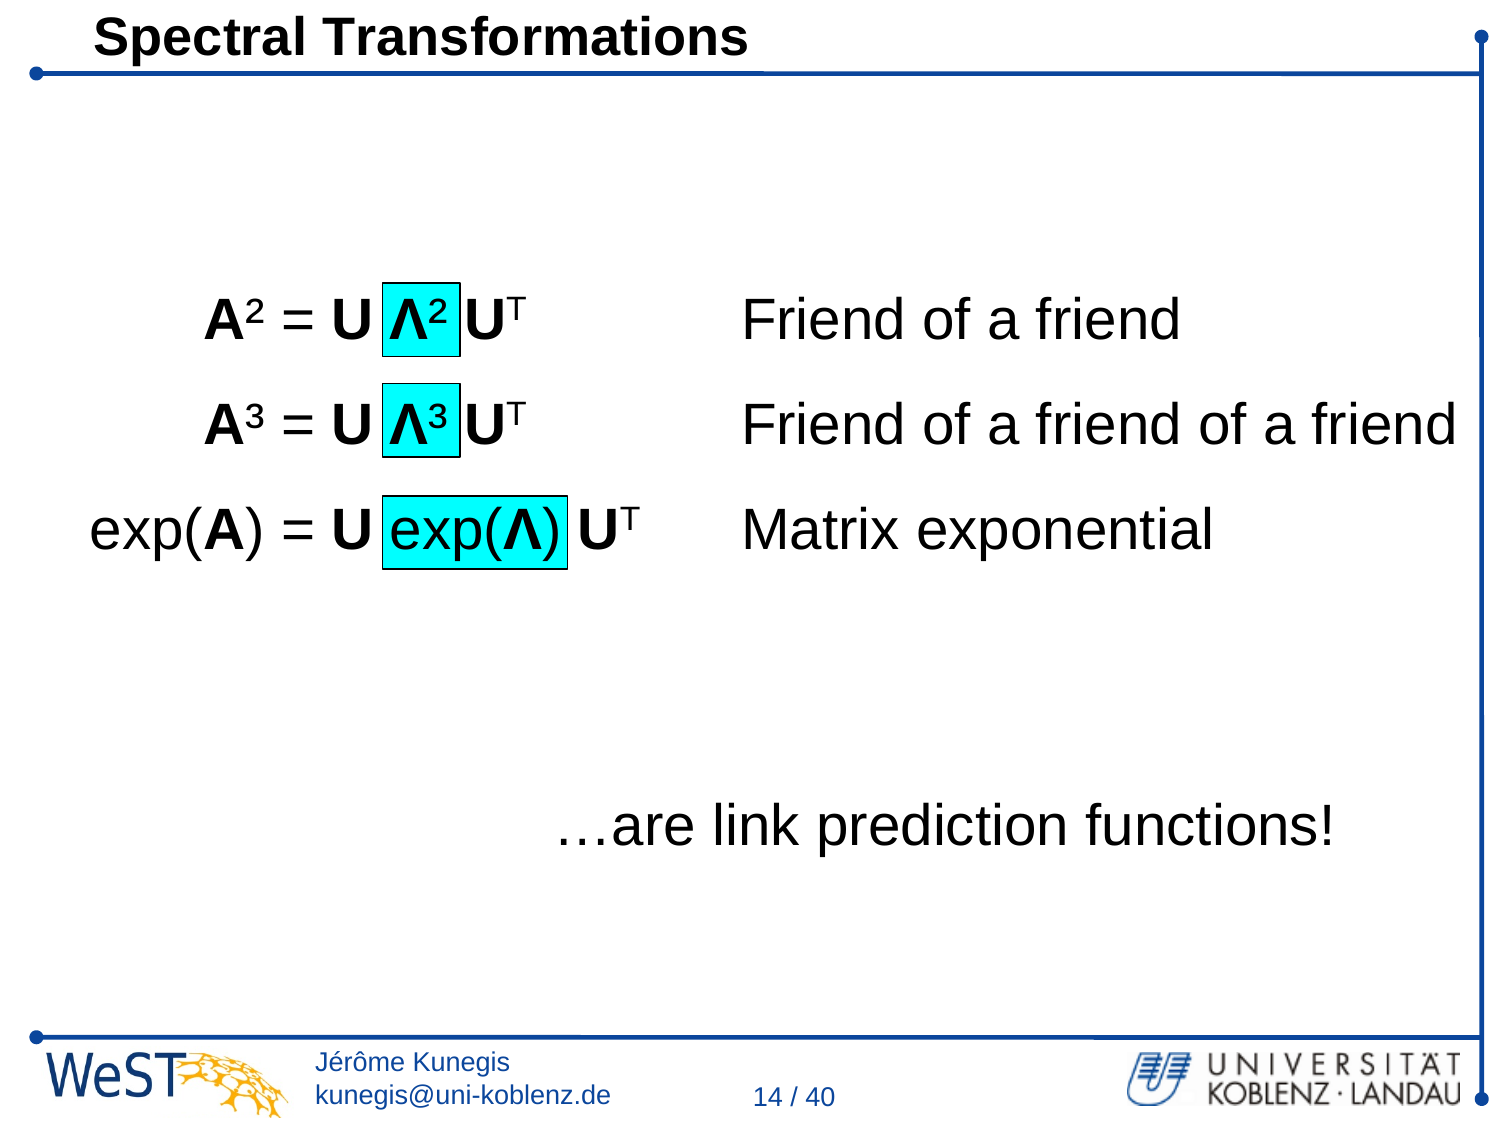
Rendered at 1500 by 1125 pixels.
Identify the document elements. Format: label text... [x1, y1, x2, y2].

text_box Friend of a friend Friend of a friend of a friend Matrix exponential [726, 238, 1477, 674]
text_box Spectral Transformations [78, 0, 1477, 74]
picture [41, 1046, 302, 1118]
picture [1127, 1052, 1460, 1106]
text_box …are link prediction functions! [538, 779, 1352, 865]
text_box A² = U Λ² UT A³ = U Λ³ UT exp(A) = U exp(Λ) UT [1, 238, 726, 674]
